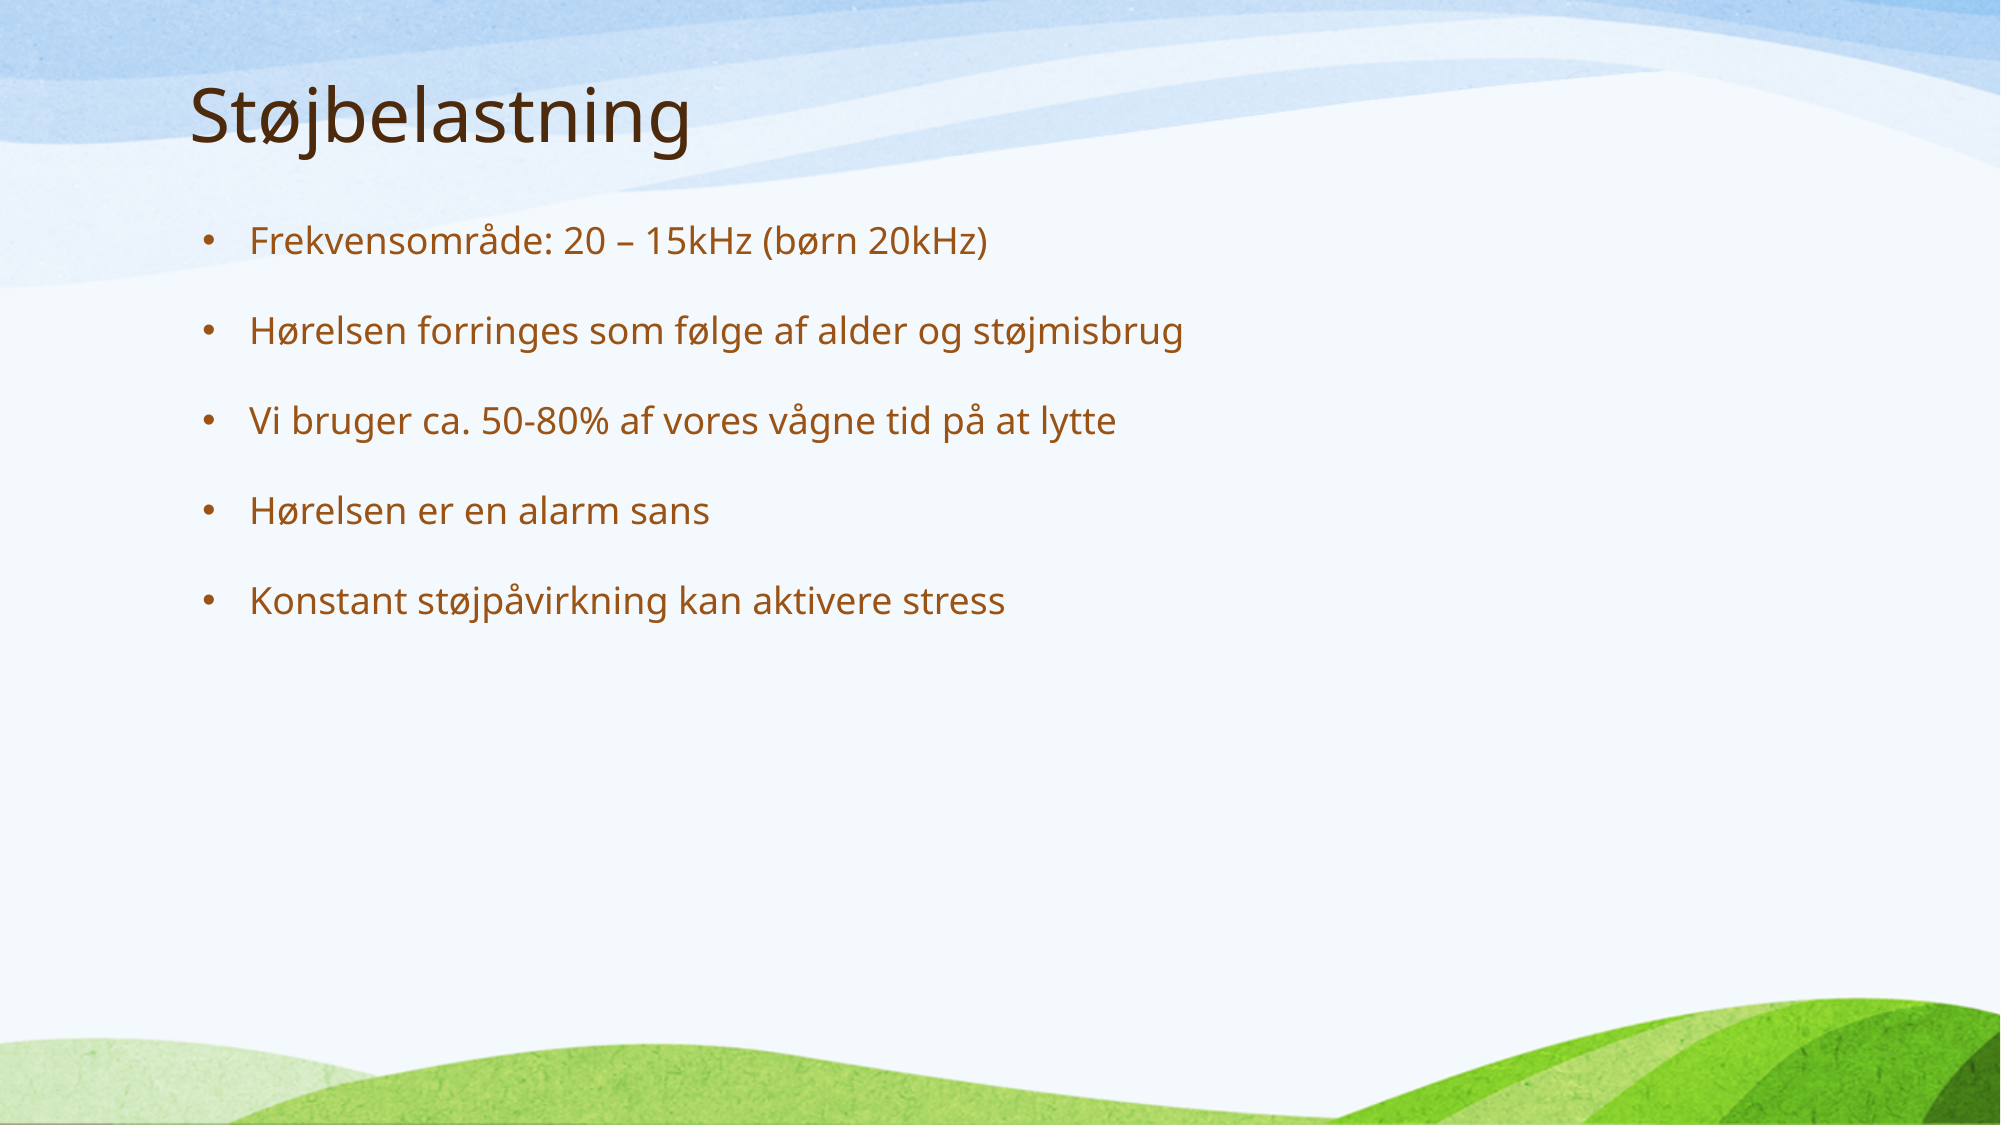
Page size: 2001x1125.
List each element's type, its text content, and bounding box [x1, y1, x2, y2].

title Støjbelastning [174, 50, 1825, 167]
text_box Frekvensområde: 20 – 15kHz (børn 20kHz) Hørelsen forringes som følge af alder og støjmisbrug Vi bruger ca. 50-80% af vores vågne tid på at lytte Hørelsen er en alarm sans Konstant støjpåvirkning kan aktivere stress [187, 209, 1739, 630]
picture [0, 0, 2001, 1125]
